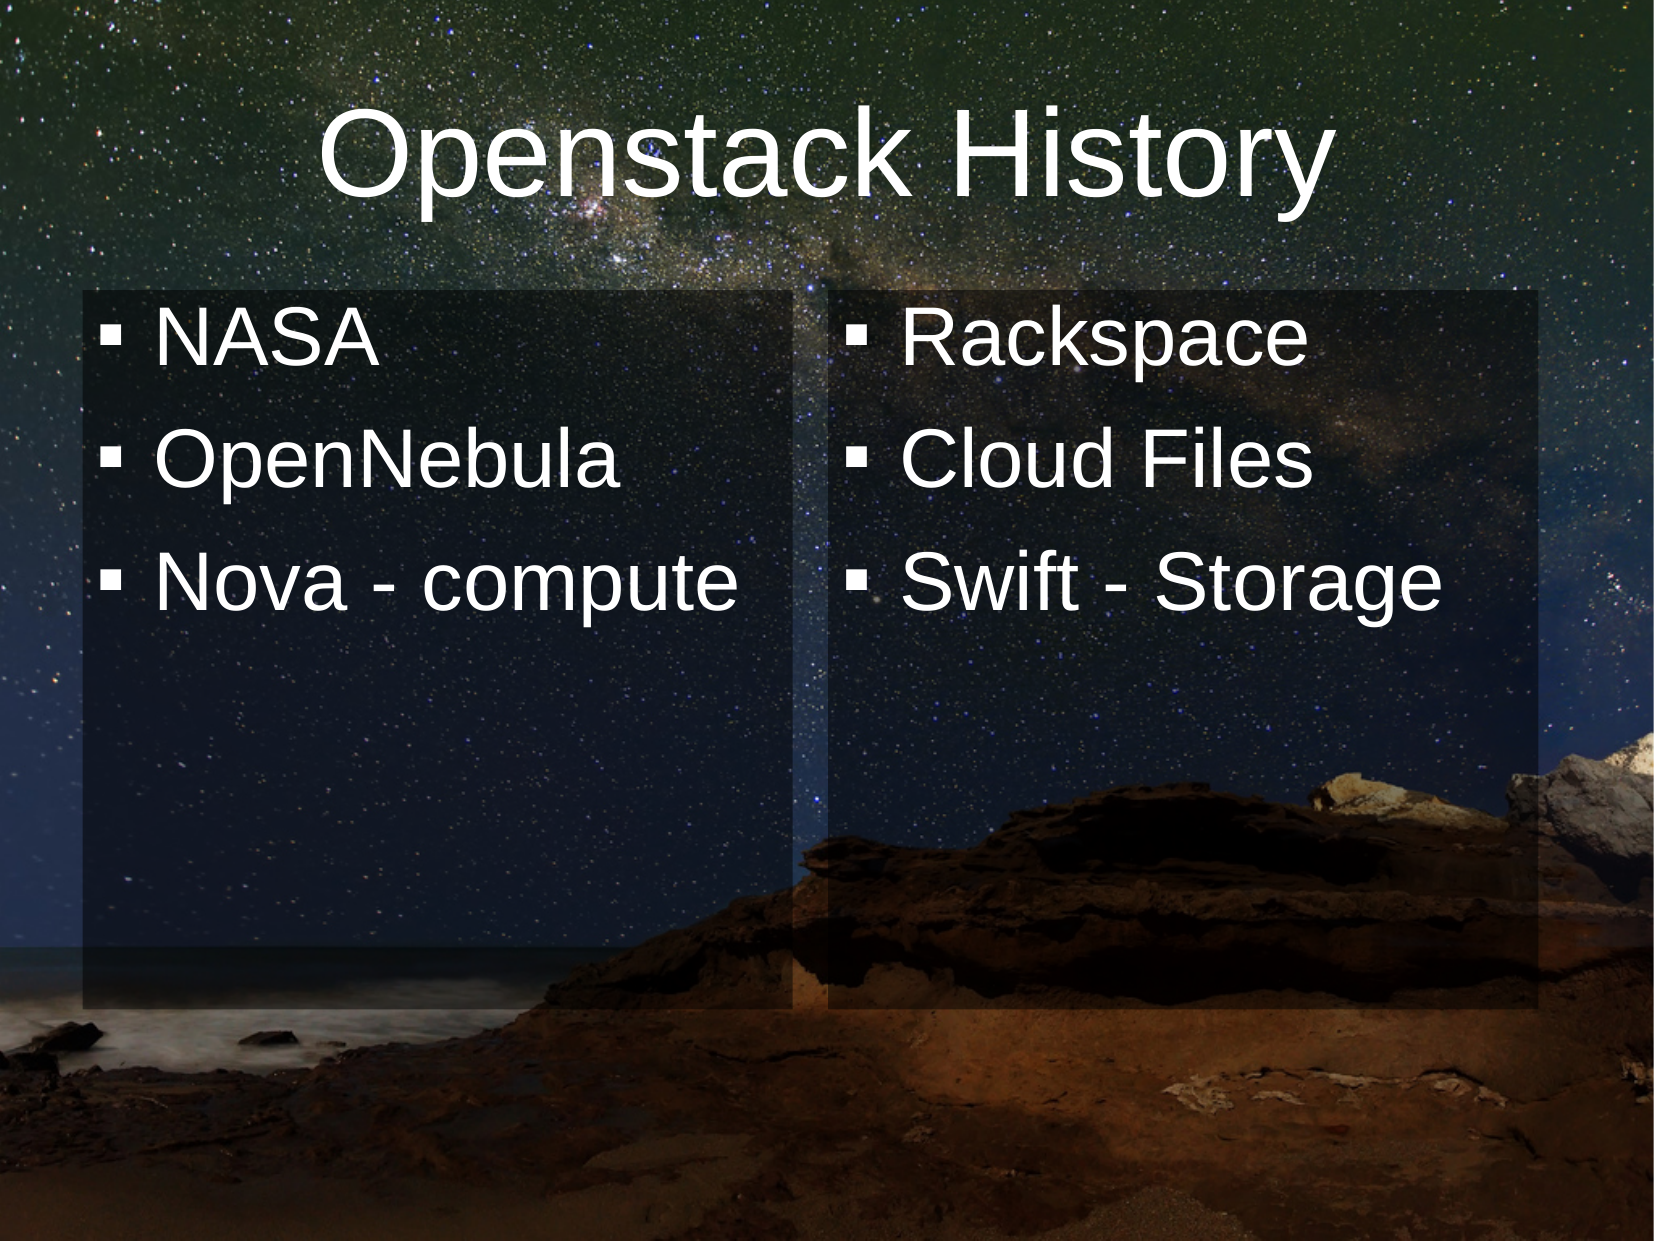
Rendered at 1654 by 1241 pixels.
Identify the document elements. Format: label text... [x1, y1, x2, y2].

picture [0, 0, 1654, 1241]
list Rackspace Cloud Files Swift - Storage [828, 290, 1539, 1010]
list NASA OpenNebula Nova - compute [82, 290, 793, 1010]
title Openstack History [82, 49, 1571, 257]
